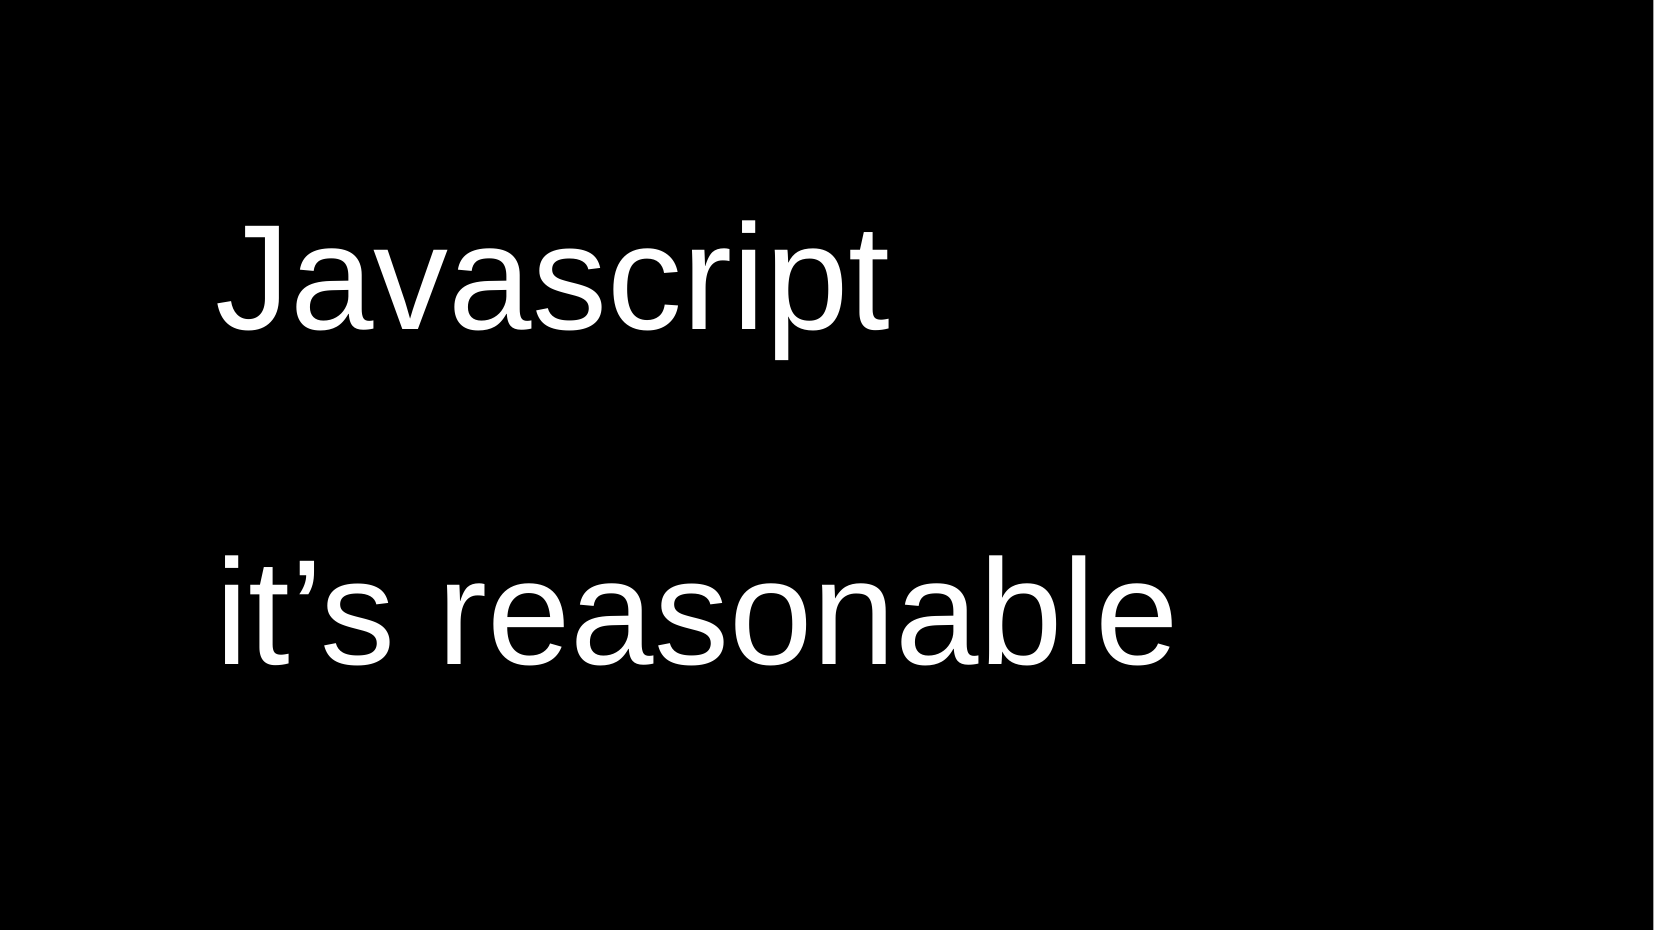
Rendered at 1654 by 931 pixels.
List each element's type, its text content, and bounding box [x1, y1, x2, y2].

text_box Javascript it’s reasonable [200, 186, 1196, 704]
